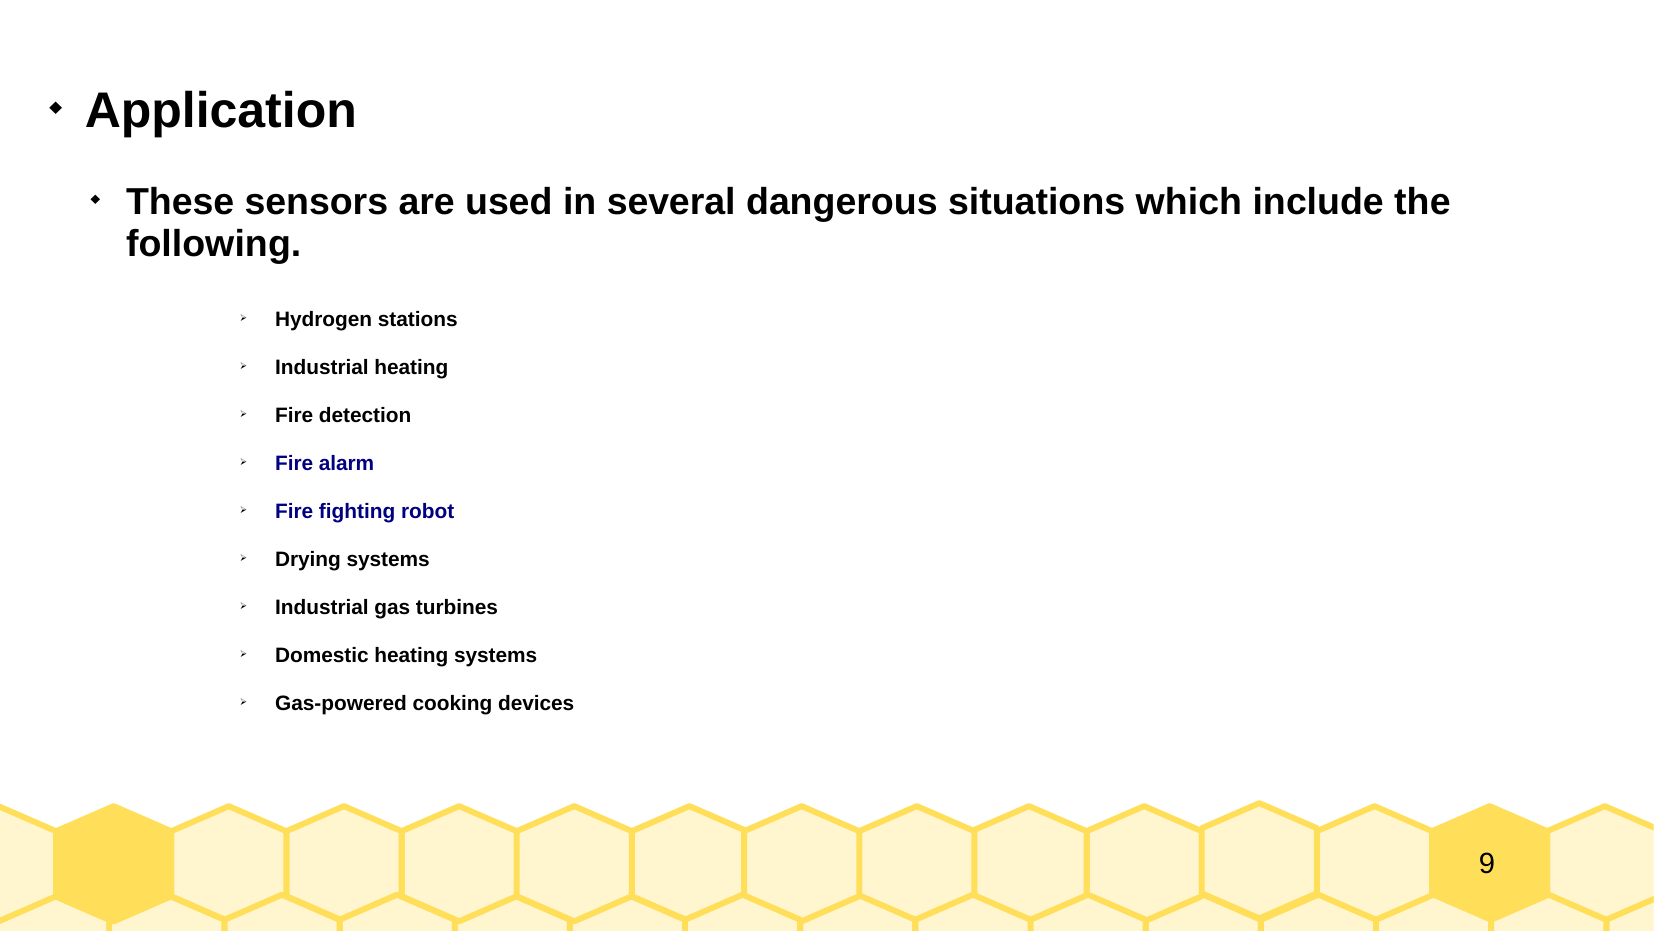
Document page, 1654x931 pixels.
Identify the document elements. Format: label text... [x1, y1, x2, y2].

title These sensors are used in several dangerous situations which include the following. [90, 144, 1579, 301]
title Application [49, 32, 1538, 188]
text_box Hydrogen stations Industrial heating Fire detection Fire alarm Fire fighting robot Drying systems Industrial gas turbines Domestic heating systems Gas-powered cooking devices [225, 301, 901, 819]
